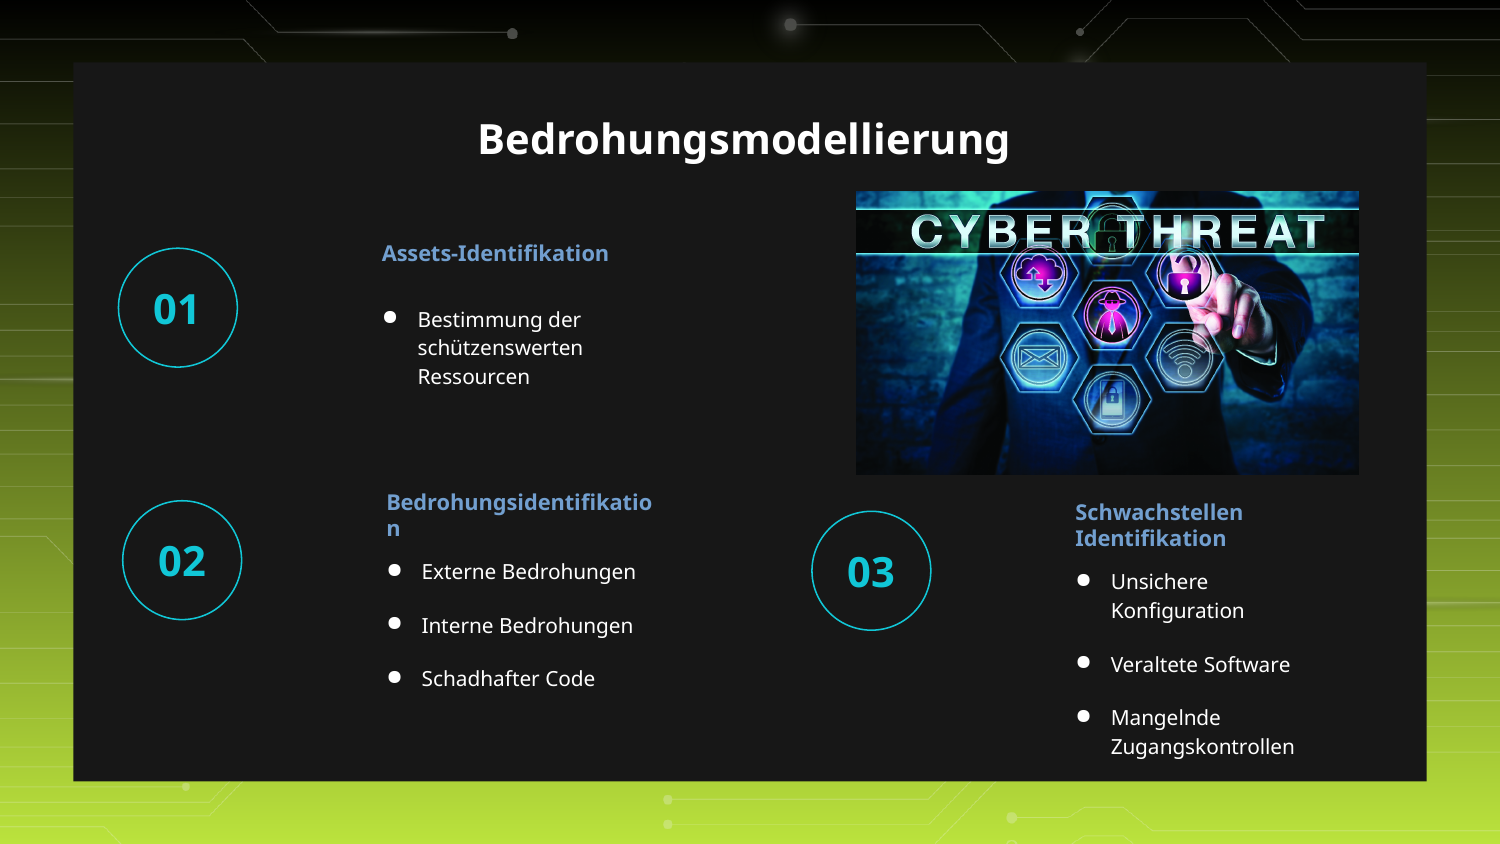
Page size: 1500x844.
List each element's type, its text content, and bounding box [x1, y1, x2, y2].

text_box 03 [811, 511, 931, 631]
text_box 01 [118, 248, 238, 368]
text_box Bedrohungsidentifikation [371, 473, 669, 539]
picture [856, 191, 1359, 475]
title Bedrohungsmodellierung [118, 98, 1382, 192]
text_box Bestimmung der schützenswerten Ressourcen [367, 287, 665, 388]
text_box Schwachstellen Identifikation [1060, 483, 1359, 550]
picture [0, 0, 1500, 36]
text_box Unsichere Konfiguration Veraltete Software Mangelnde Zugangskontrollen [1060, 550, 1359, 650]
text_box Externe Bedrohungen Interne Bedrohungen Schadhafter Code [371, 539, 669, 640]
text_box 02 [122, 500, 242, 620]
text_box Assets-Identifikation [367, 221, 665, 287]
